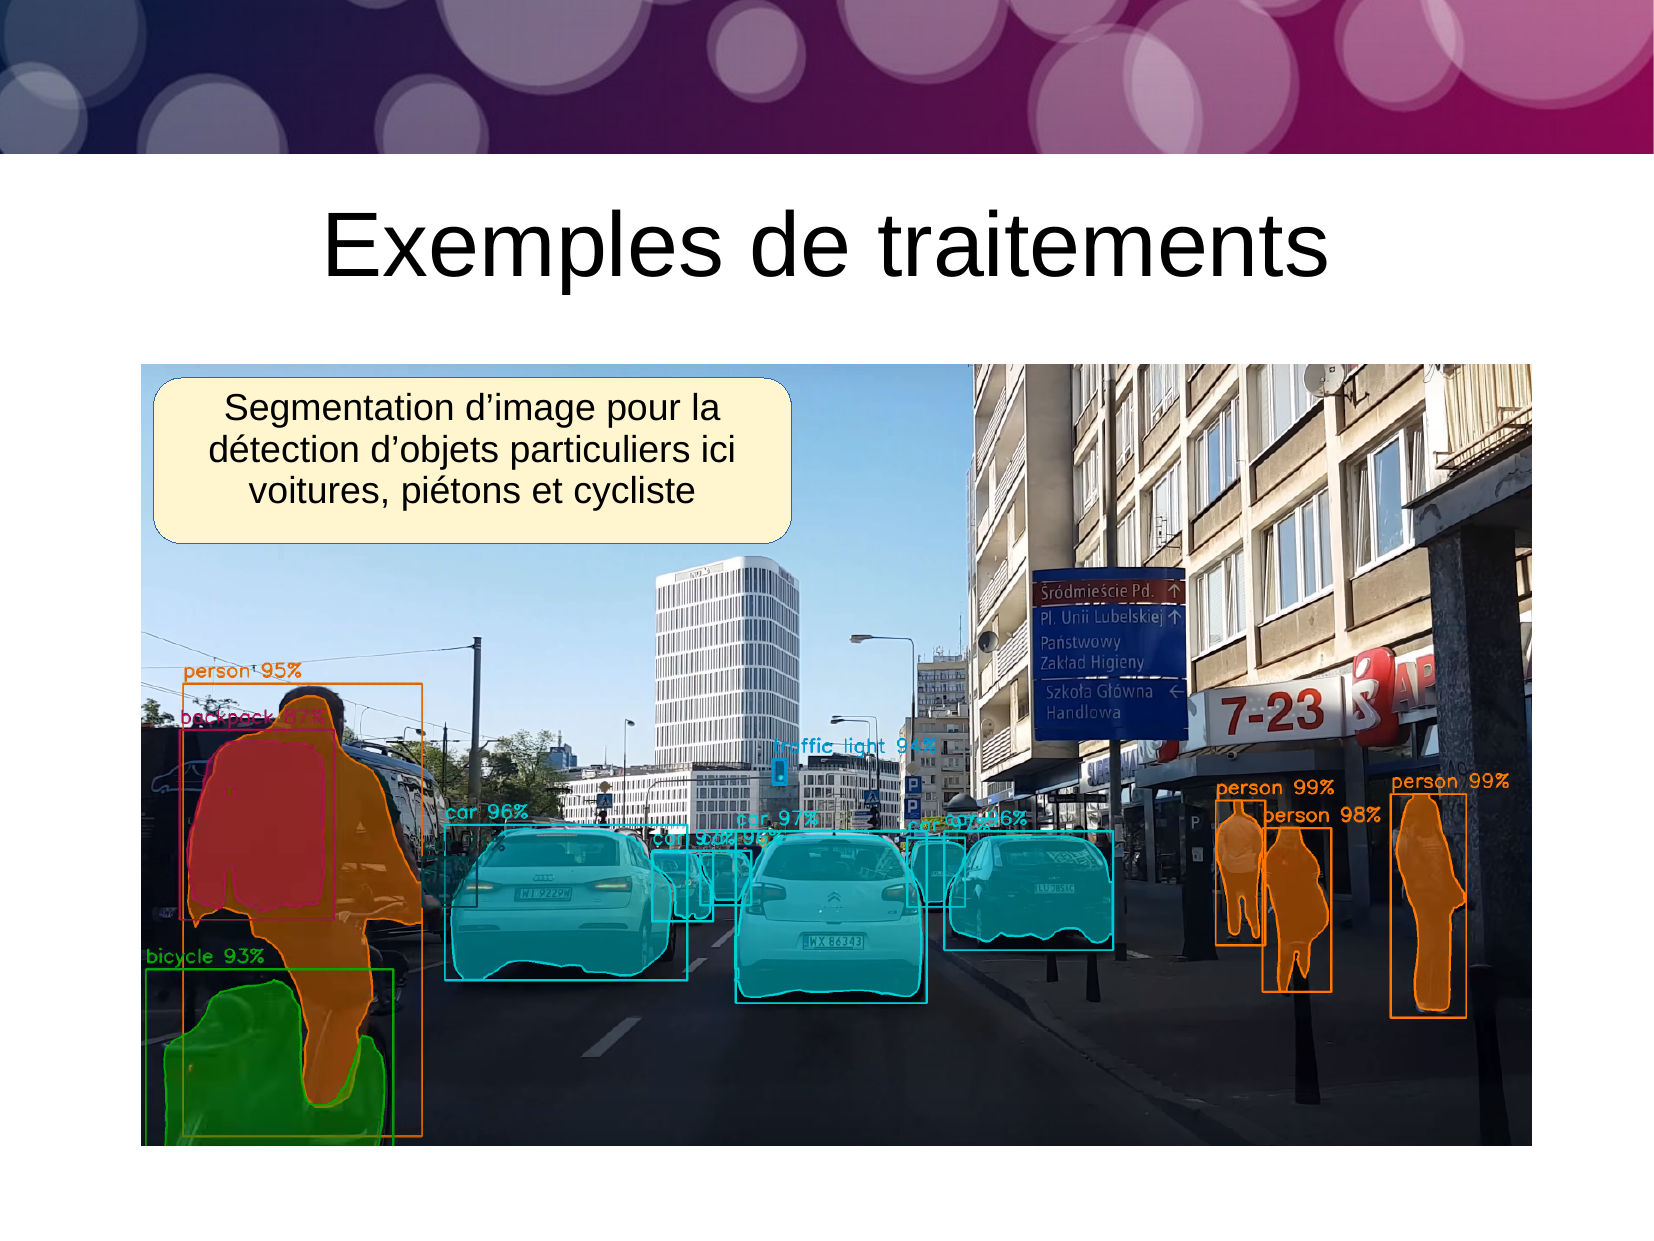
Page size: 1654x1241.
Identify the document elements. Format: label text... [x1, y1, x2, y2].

picture [0, 0, 1654, 154]
text_box Segmentation d’image pour la détection d’objets particuliers ici voitures, piétons et cycliste [153, 377, 792, 544]
title Exemples de traitements [82, 159, 1571, 331]
picture [141, 364, 1532, 1146]
